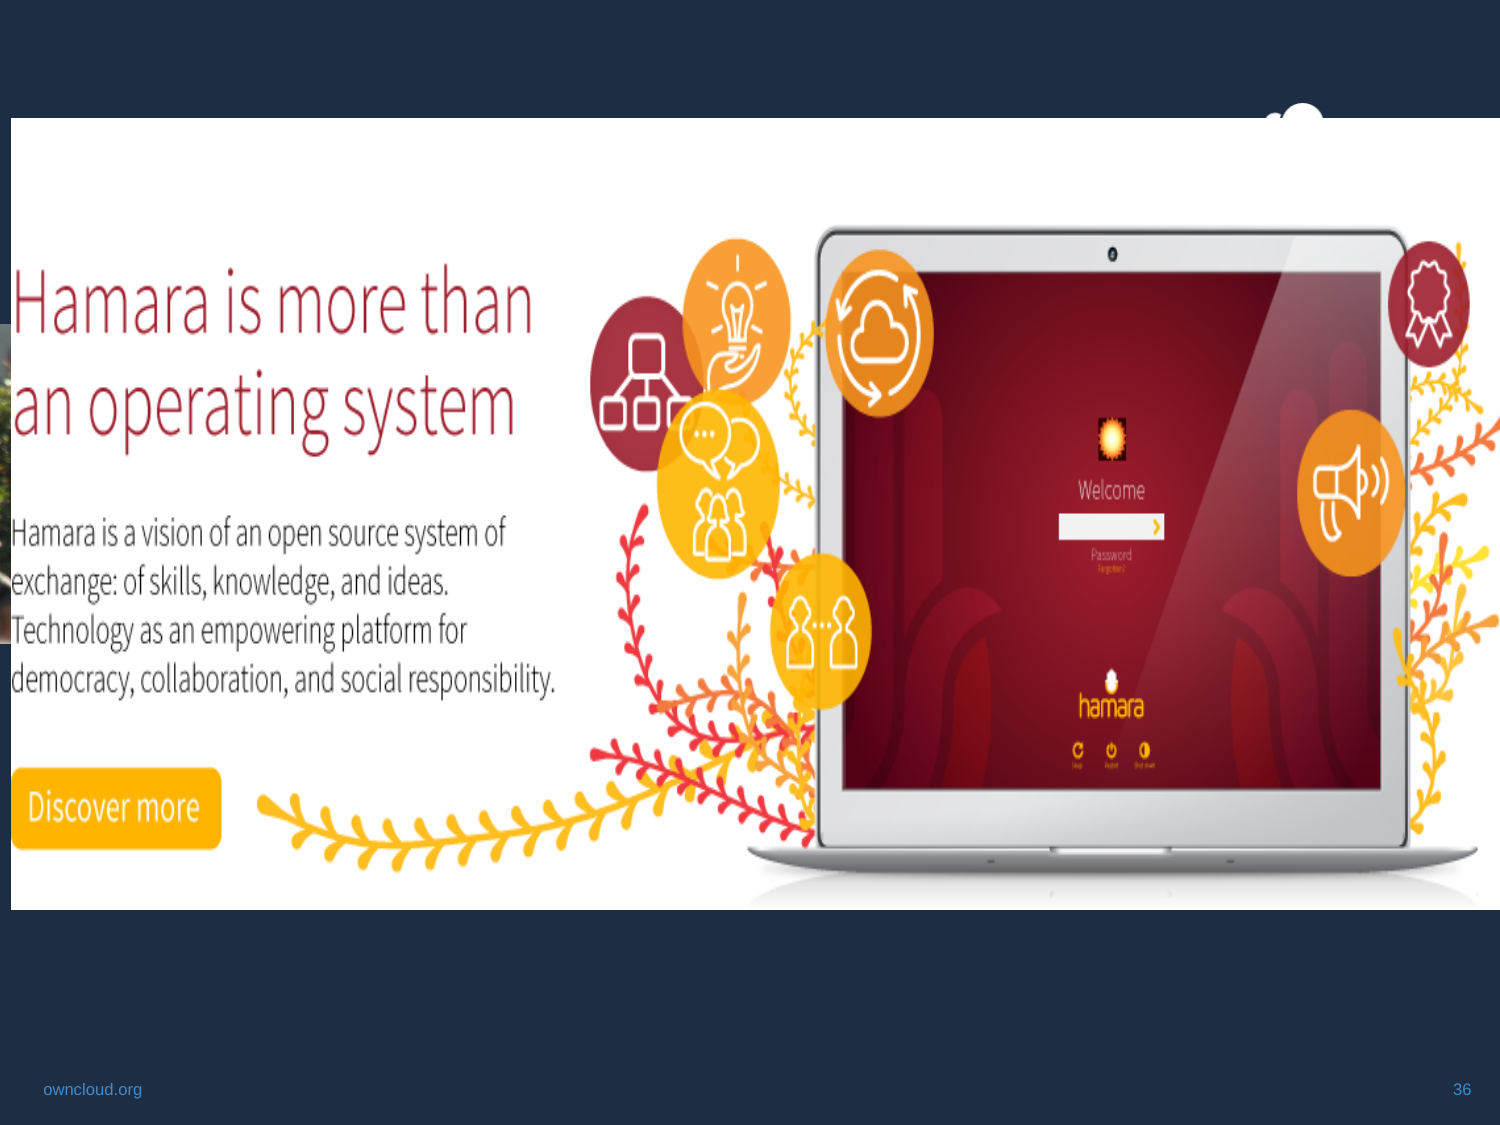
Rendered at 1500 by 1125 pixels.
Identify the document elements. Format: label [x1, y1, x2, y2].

picture [0, 103, 1500, 910]
